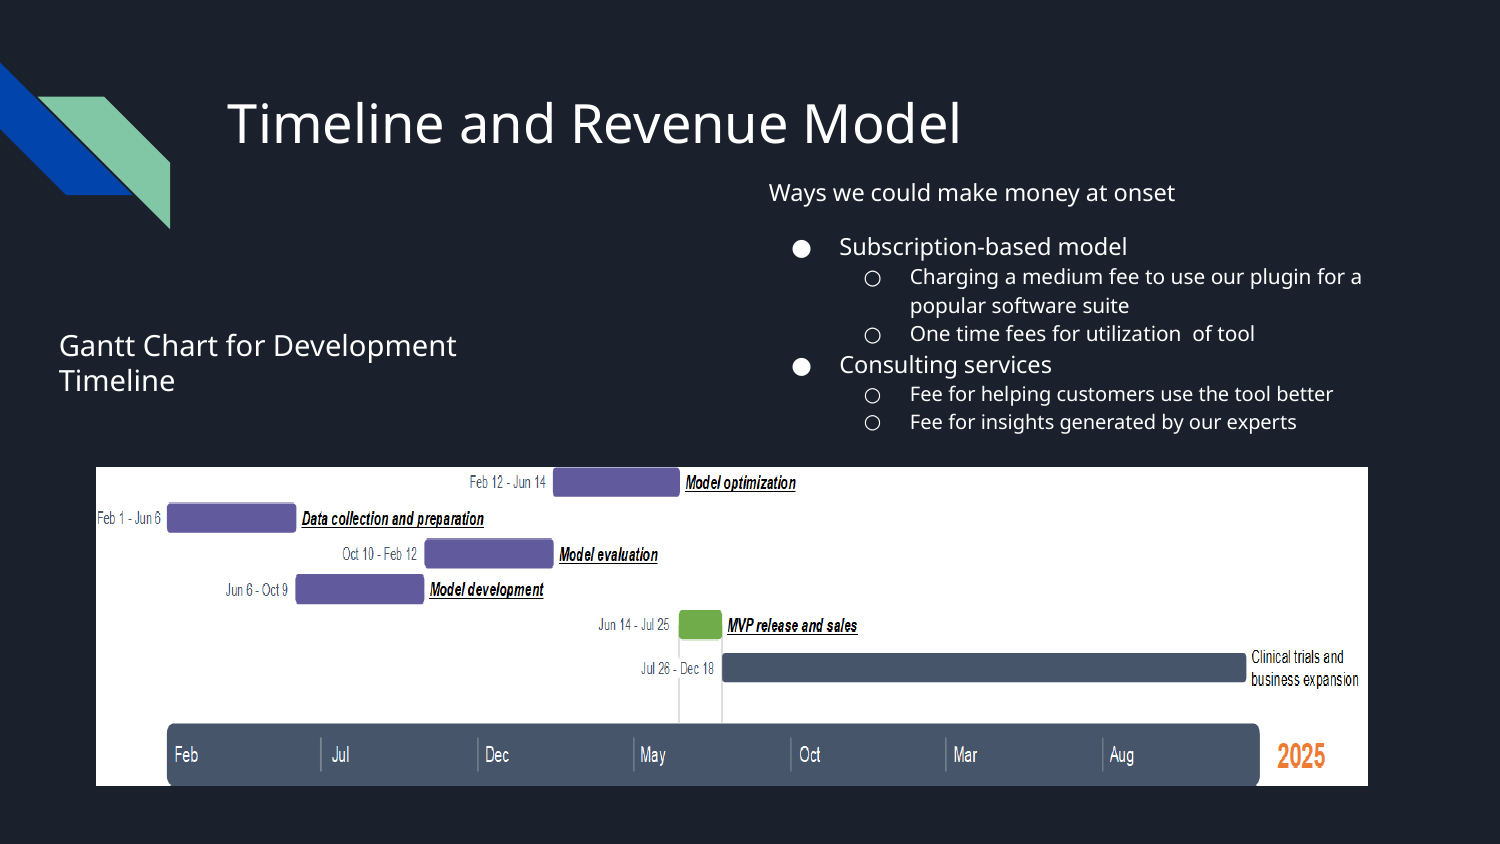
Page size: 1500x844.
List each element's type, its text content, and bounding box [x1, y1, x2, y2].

picture [96, 467, 1368, 786]
title Timeline and Revenue Model [212, 64, 1368, 215]
text_box Gantt Chart for Development Timeline [43, 312, 557, 413]
list Ways we could make money at onset Subscription-based model Charging a medium fee to use our plugin for a popular software suite One time fees for utilization of tool Consulting services Fee for helping customers use the tool better Fee for insights generated by our experts [754, 158, 1404, 451]
